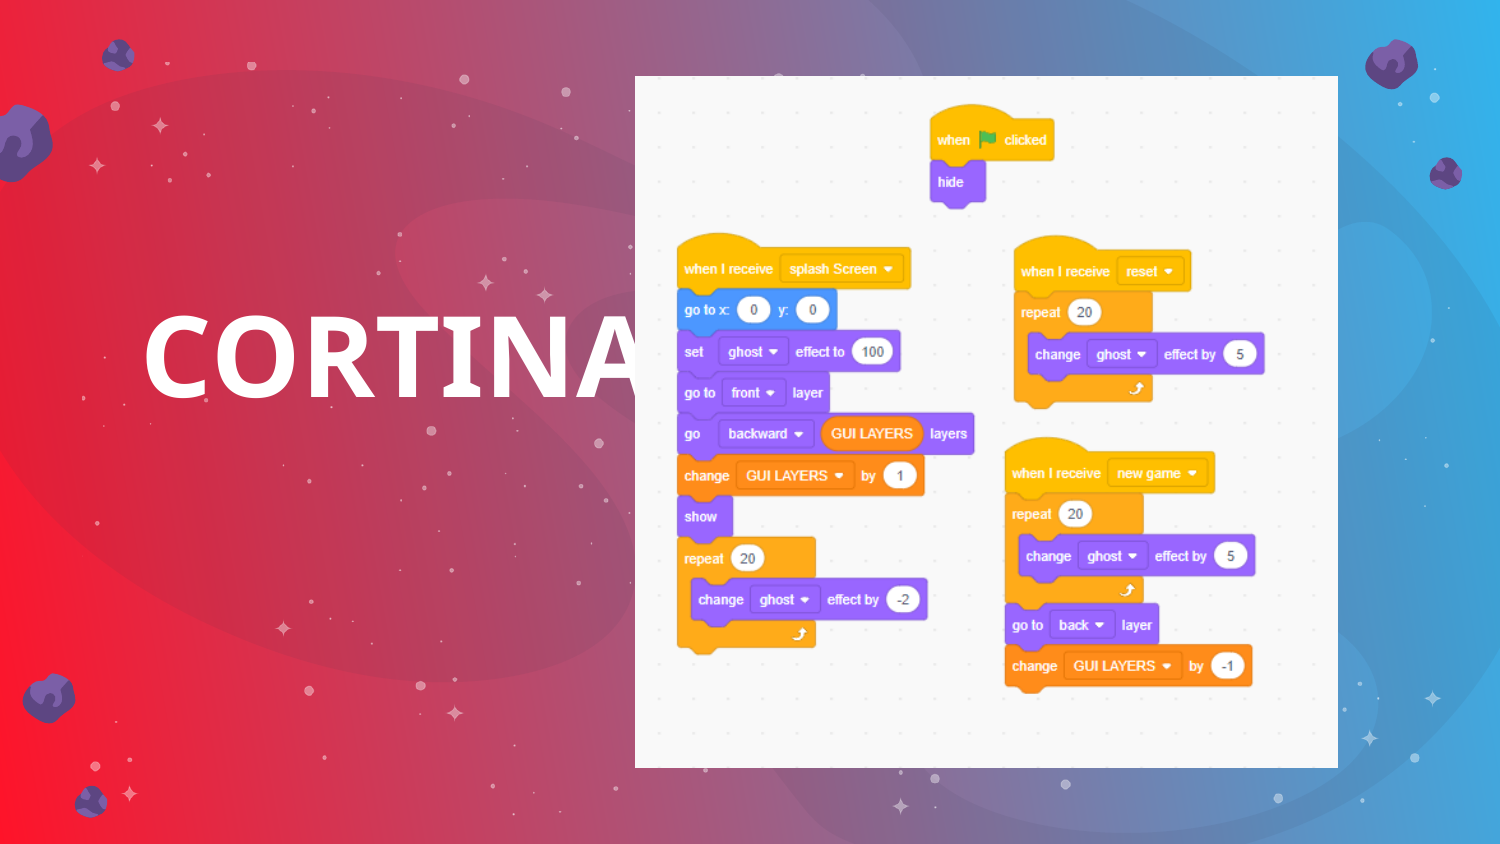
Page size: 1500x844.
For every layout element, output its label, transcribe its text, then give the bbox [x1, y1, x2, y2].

title CORTINA [140, 284, 635, 559]
picture [635, 76, 1338, 768]
